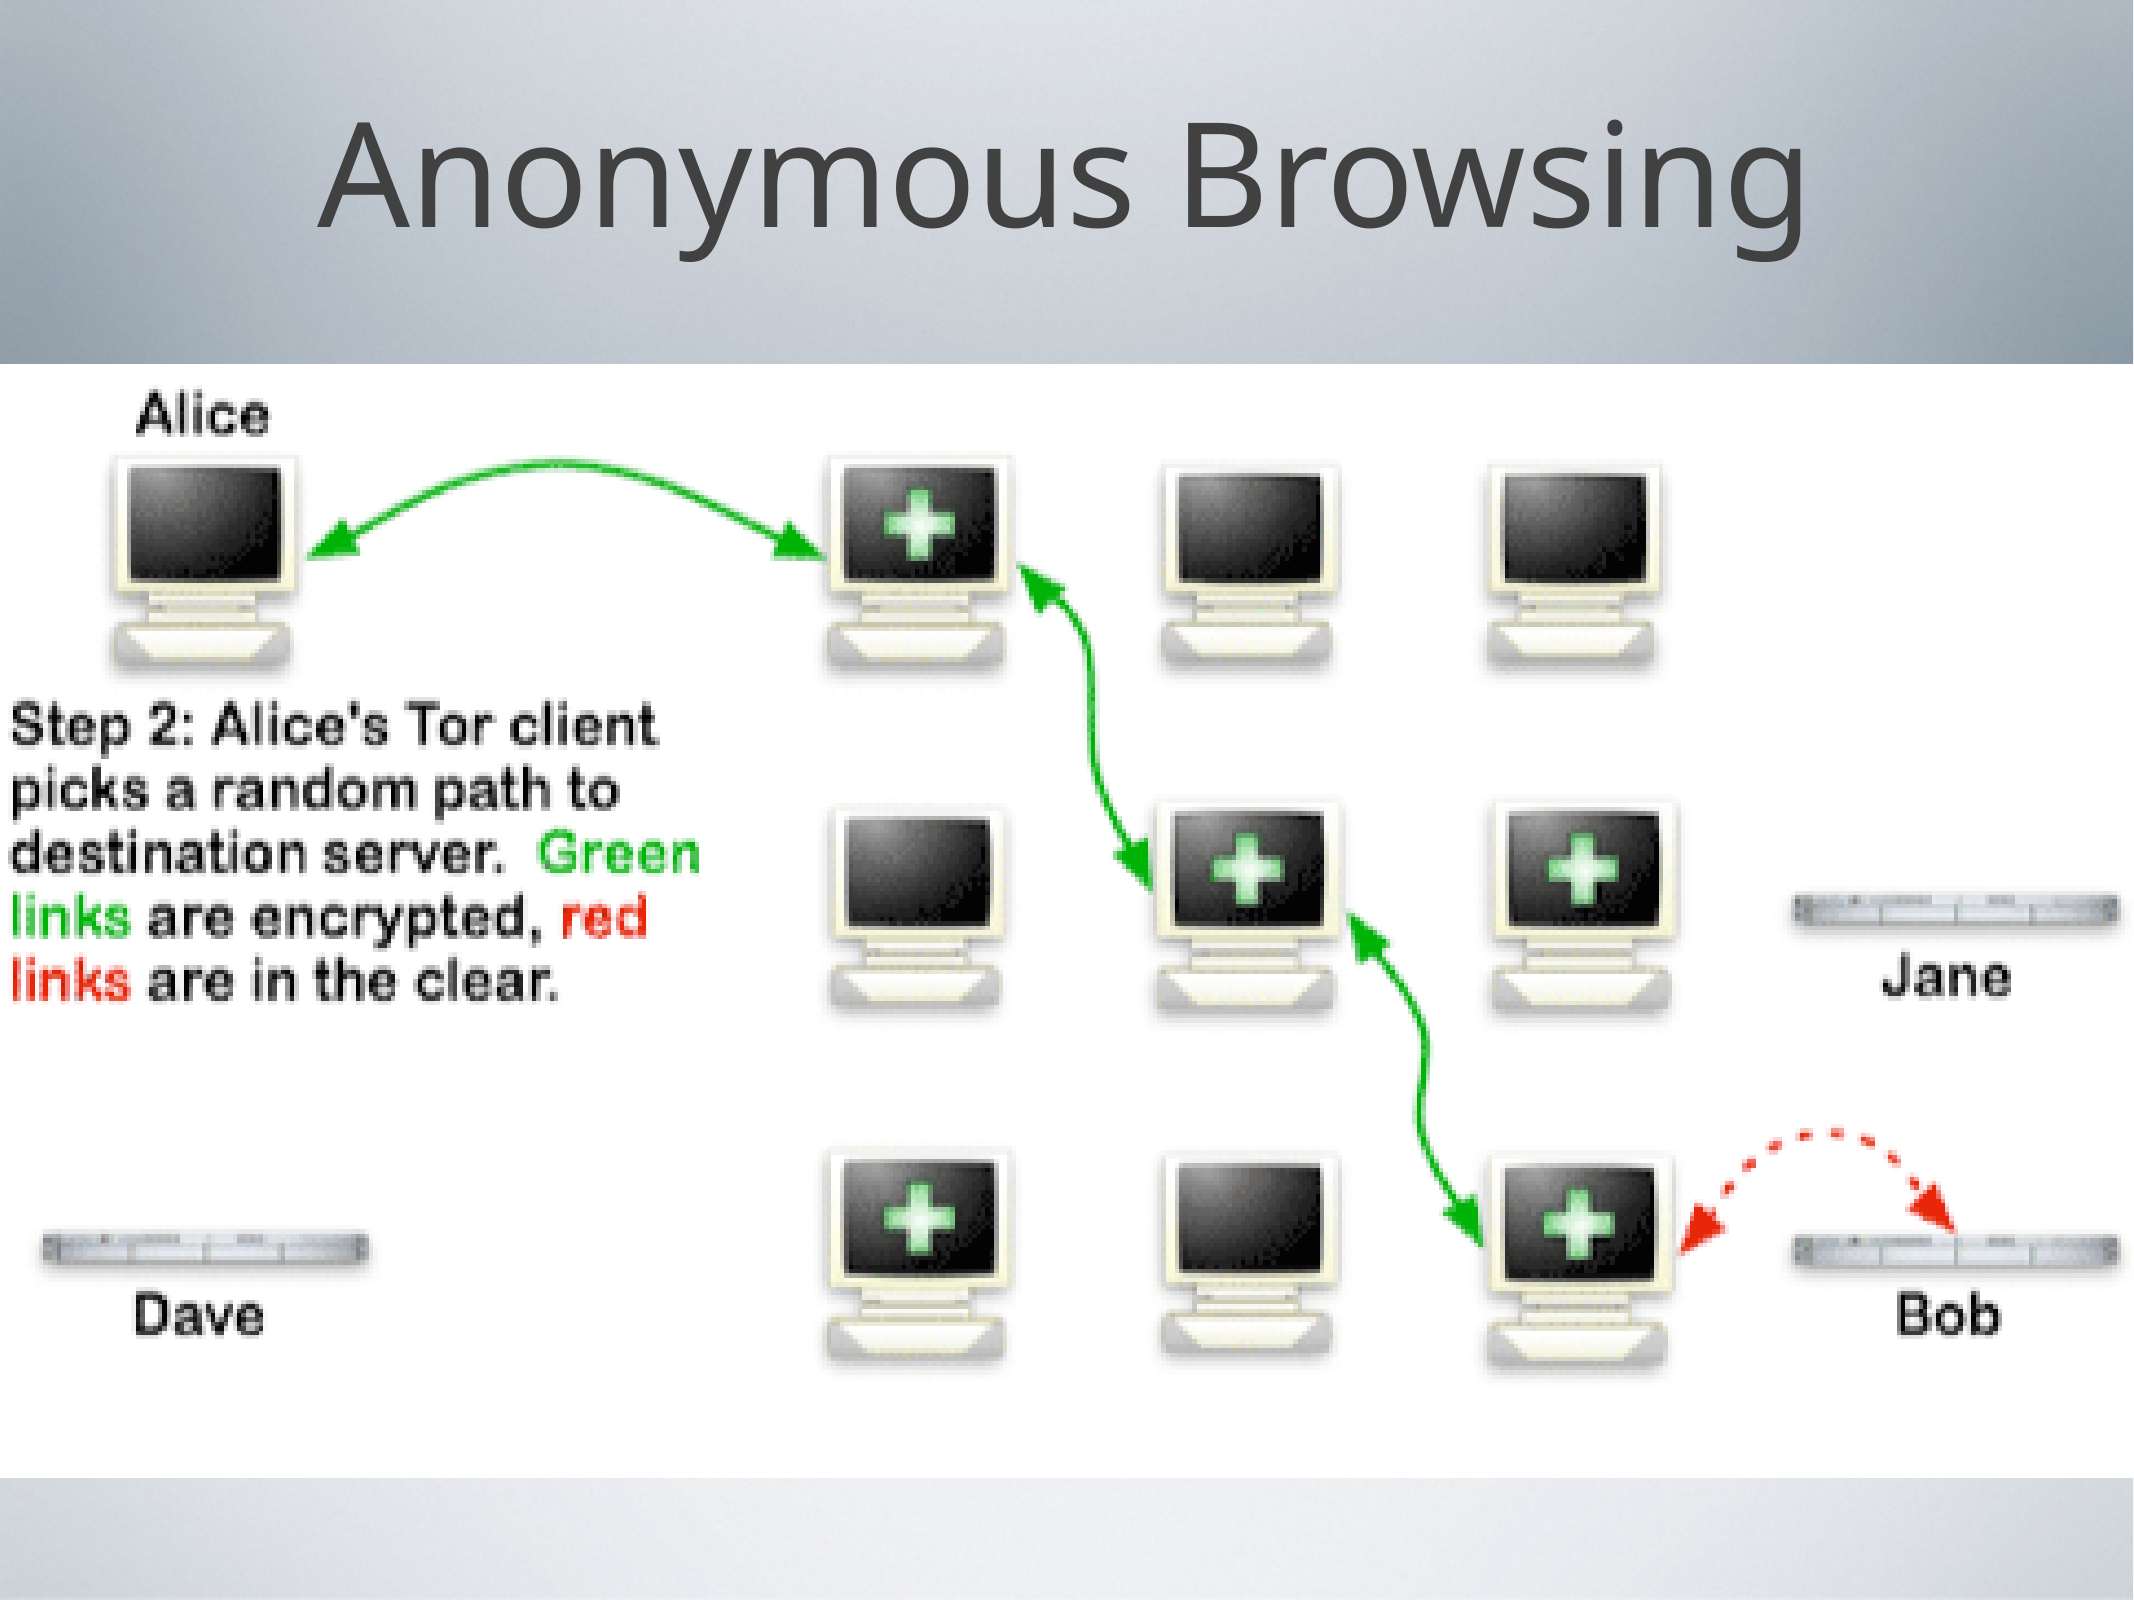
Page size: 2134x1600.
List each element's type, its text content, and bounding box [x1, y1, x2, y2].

picture [0, 0, 2134, 1600]
title Anonymous Browsing [181, 0, 1950, 263]
